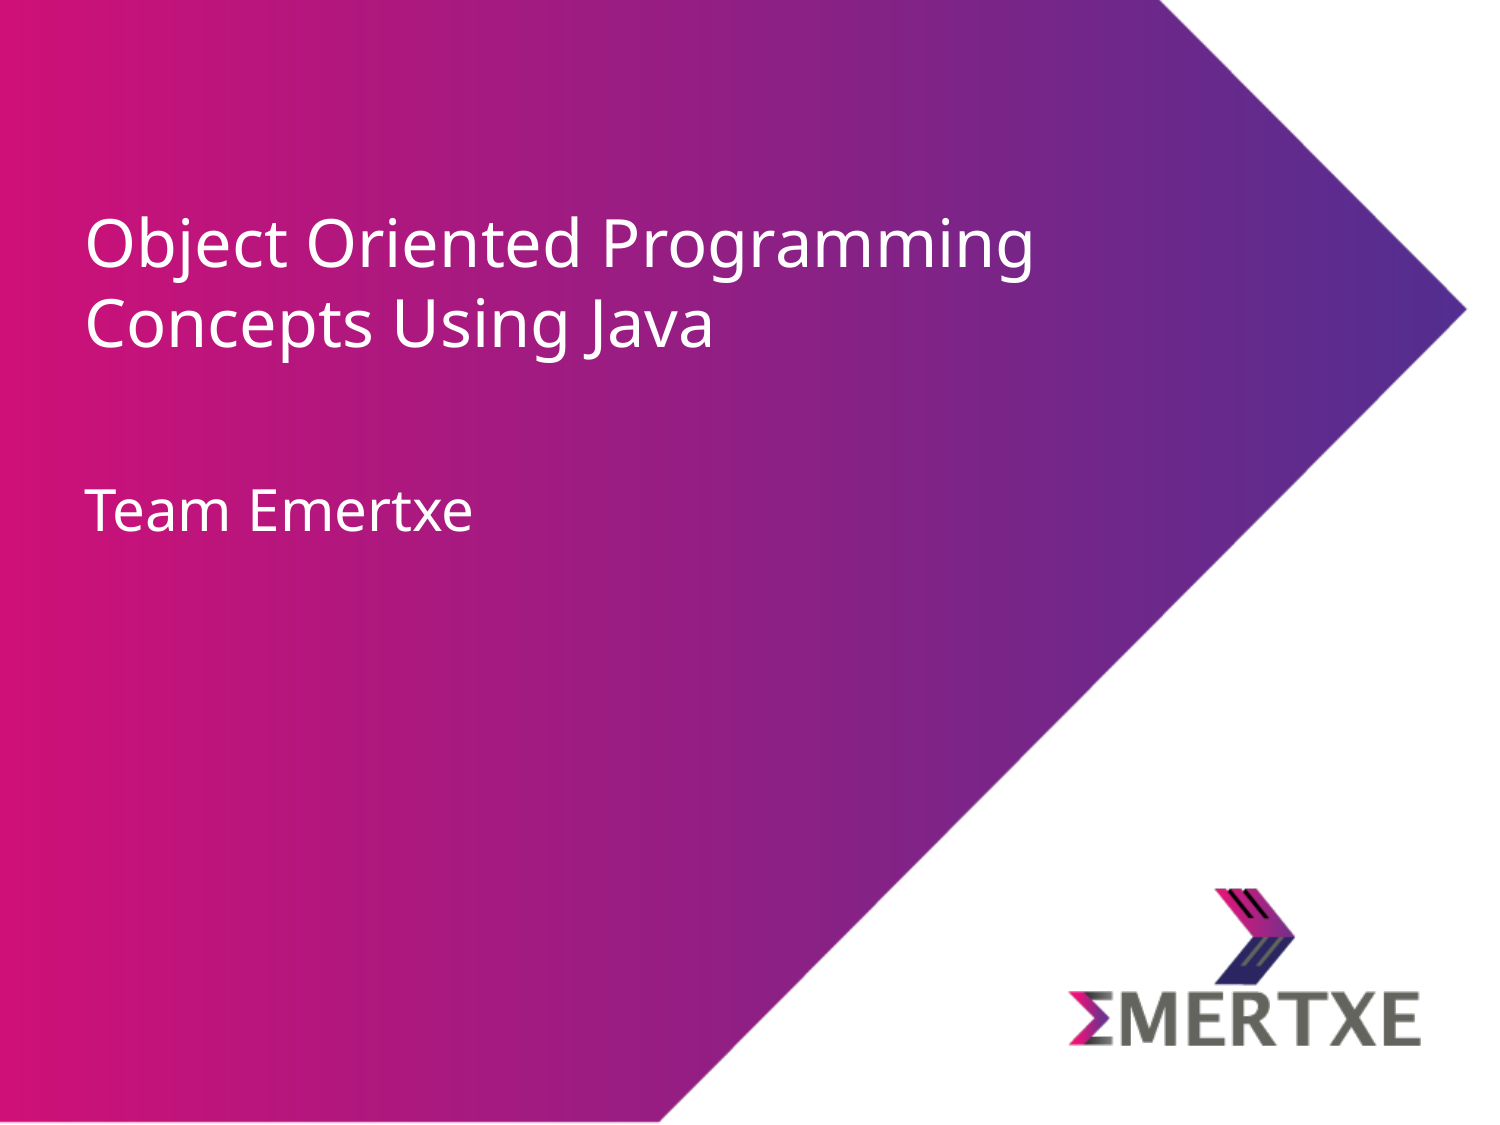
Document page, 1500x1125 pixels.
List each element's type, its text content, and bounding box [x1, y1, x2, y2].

text_box Object Oriented Programming Concepts Using Java [69, 196, 1345, 367]
text_box Team Emertxe [69, 465, 1120, 574]
picture [0, 0, 1500, 1125]
